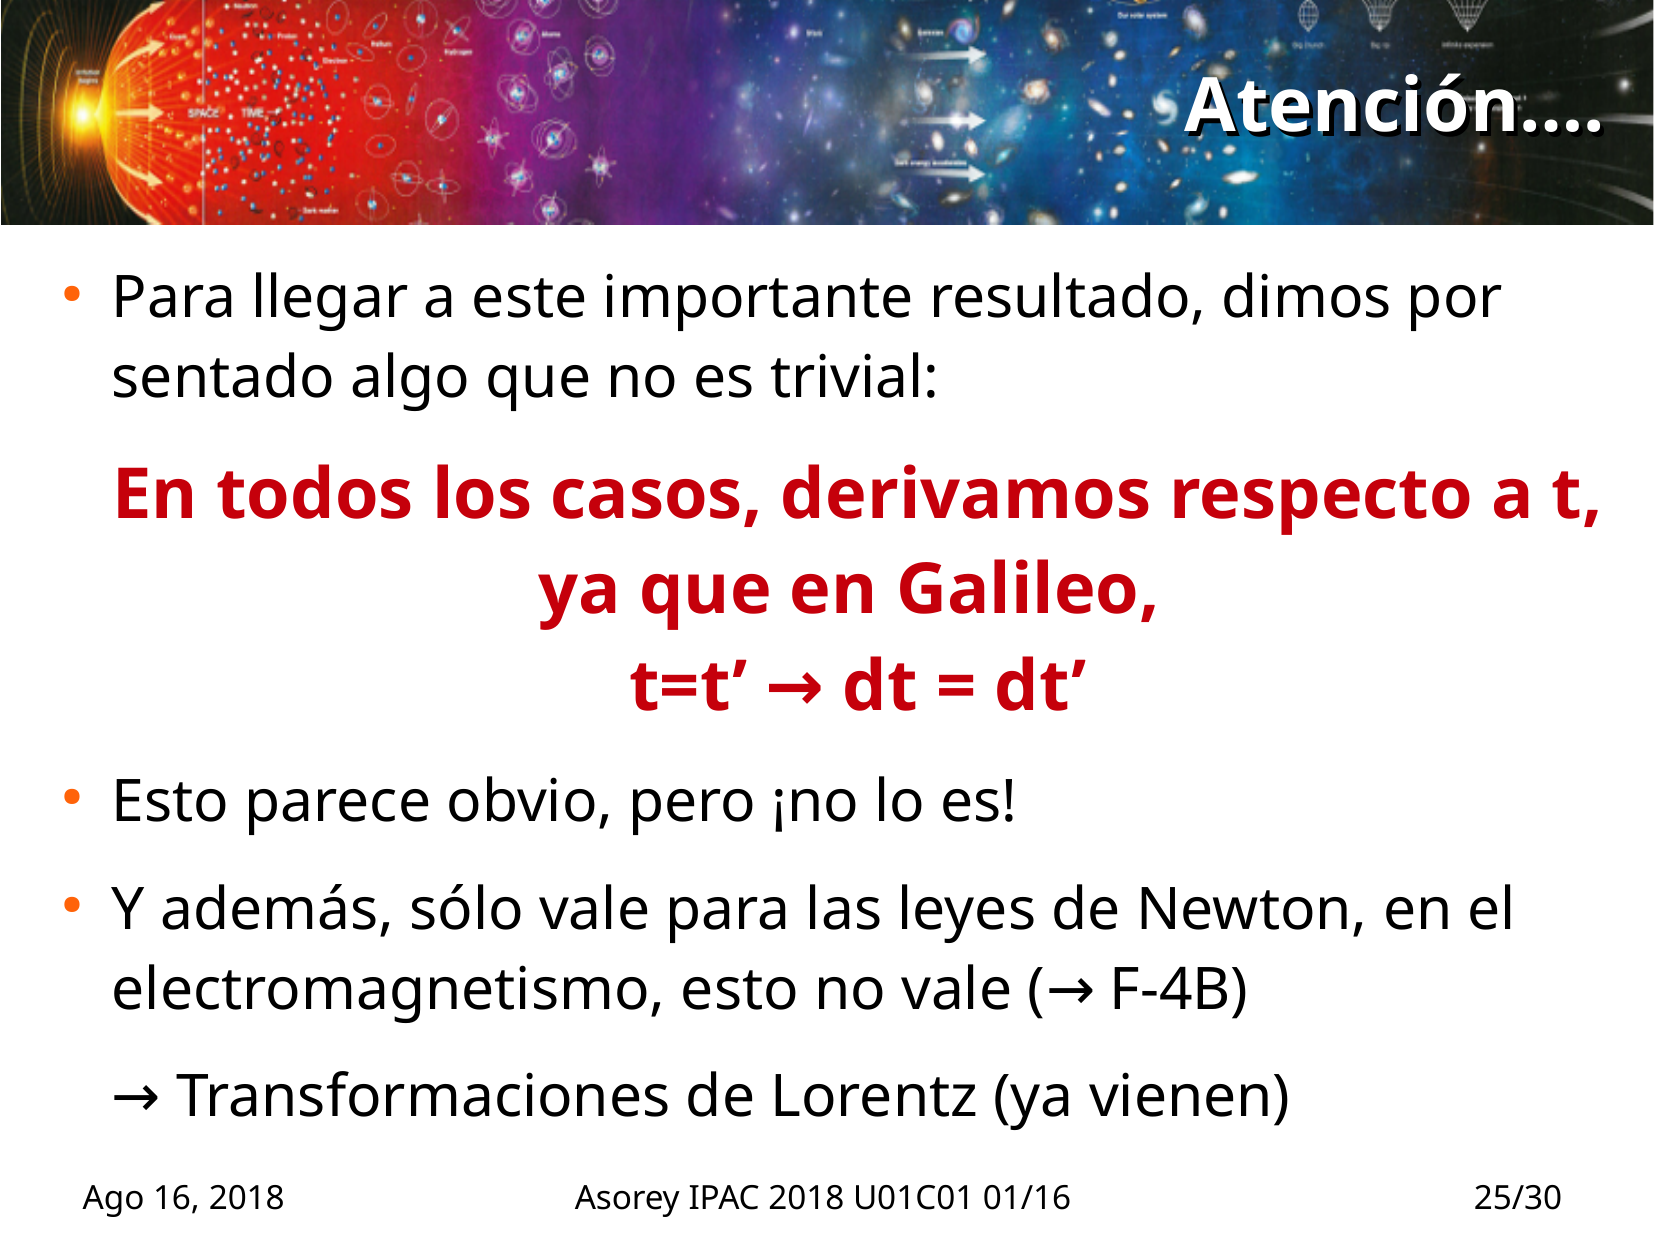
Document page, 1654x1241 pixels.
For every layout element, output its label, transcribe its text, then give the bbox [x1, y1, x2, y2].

picture [1, 0, 1654, 225]
title Atención…. [45, 15, 1606, 191]
list Para llegar a este importante resultado, dimos por sentado algo que no es trivial: En todos los casos, derivamos respecto a t, ya que en Galileo, t=t’ → dt = dt’ Esto parece obvio, pero ¡no lo es! Y además, sólo vale para las leyes de Newton, en el electromagnetismo, esto no vale (→ F-4B) → Transformaciones de Lorentz (ya vienen) [45, 255, 1606, 1156]
